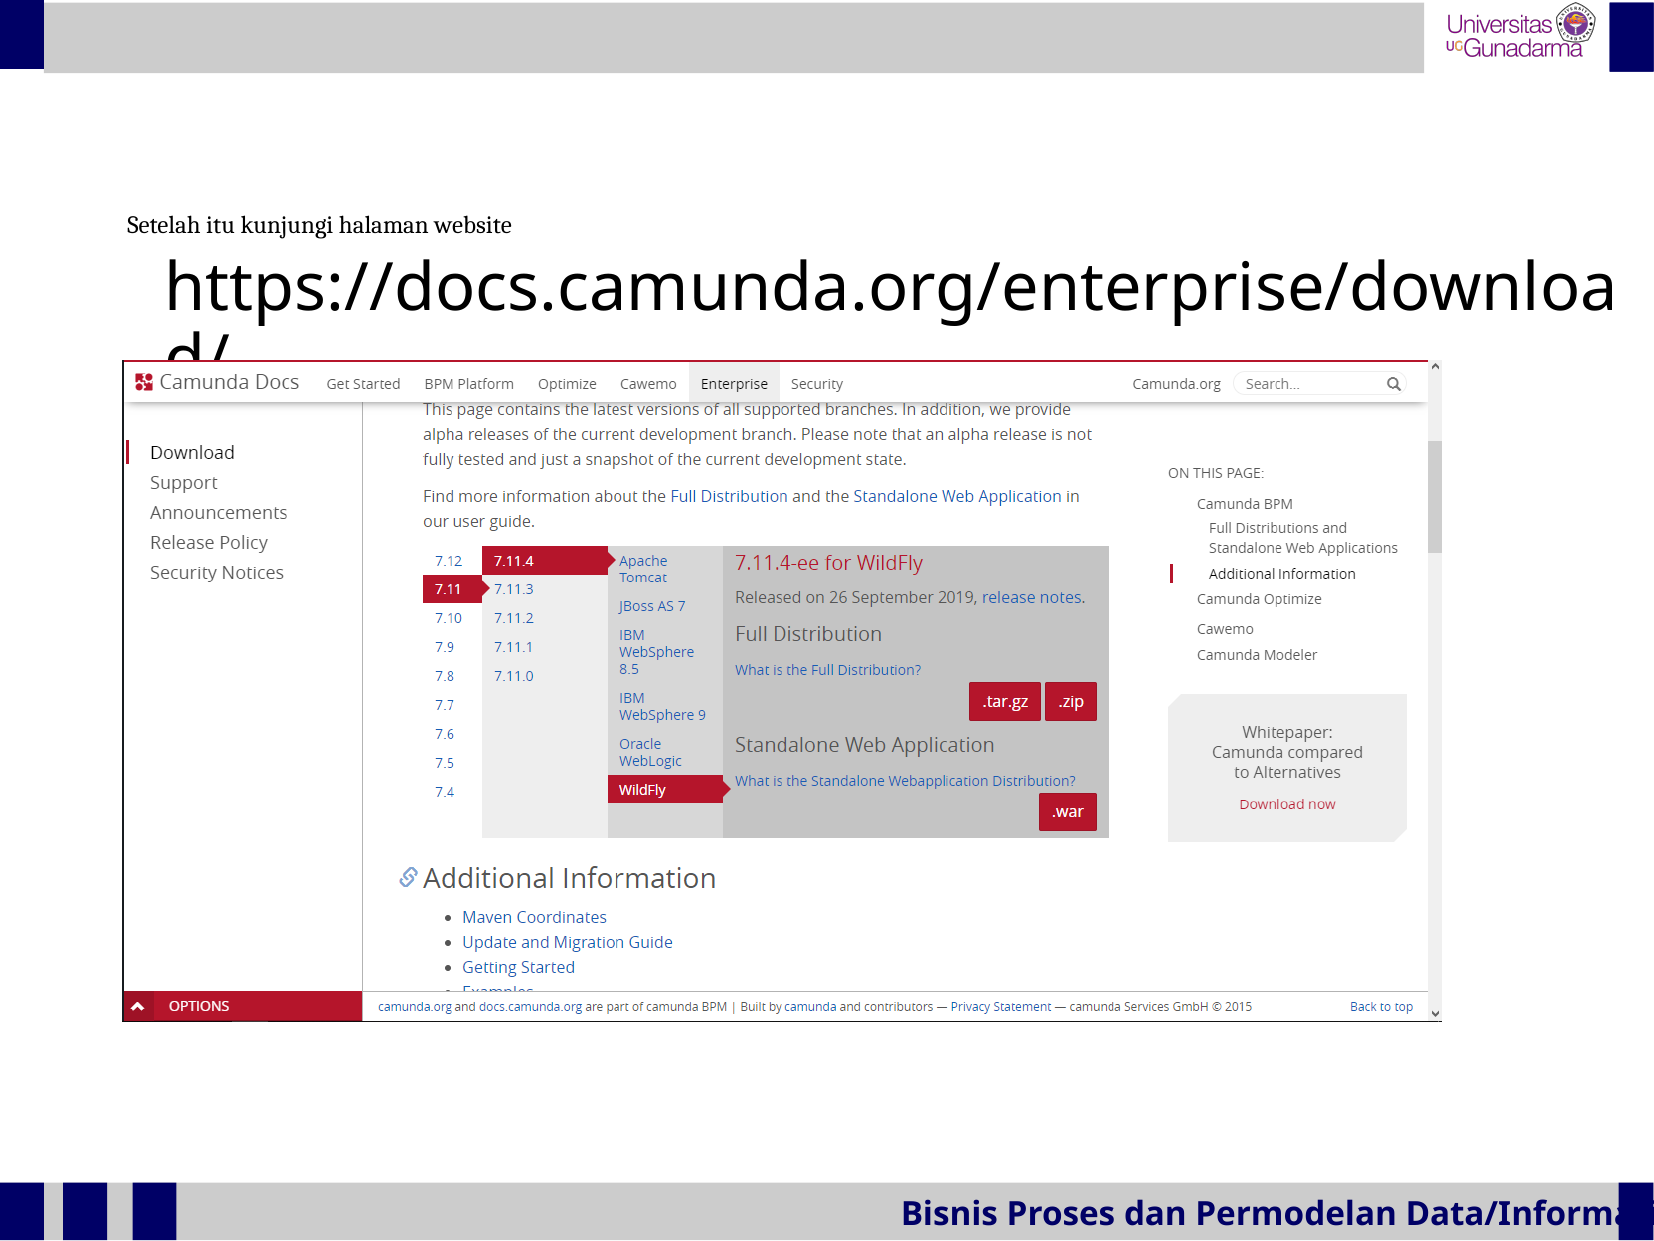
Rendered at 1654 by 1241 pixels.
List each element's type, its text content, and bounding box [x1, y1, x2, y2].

list Setelah itu kunjungi halaman website https://docs.camunda.org/enterprise/download/ pilih “WildFly” klik download “.zip”: [14, 210, 1630, 1171]
picture [1437, 2, 1610, 62]
picture [122, 360, 1442, 1022]
